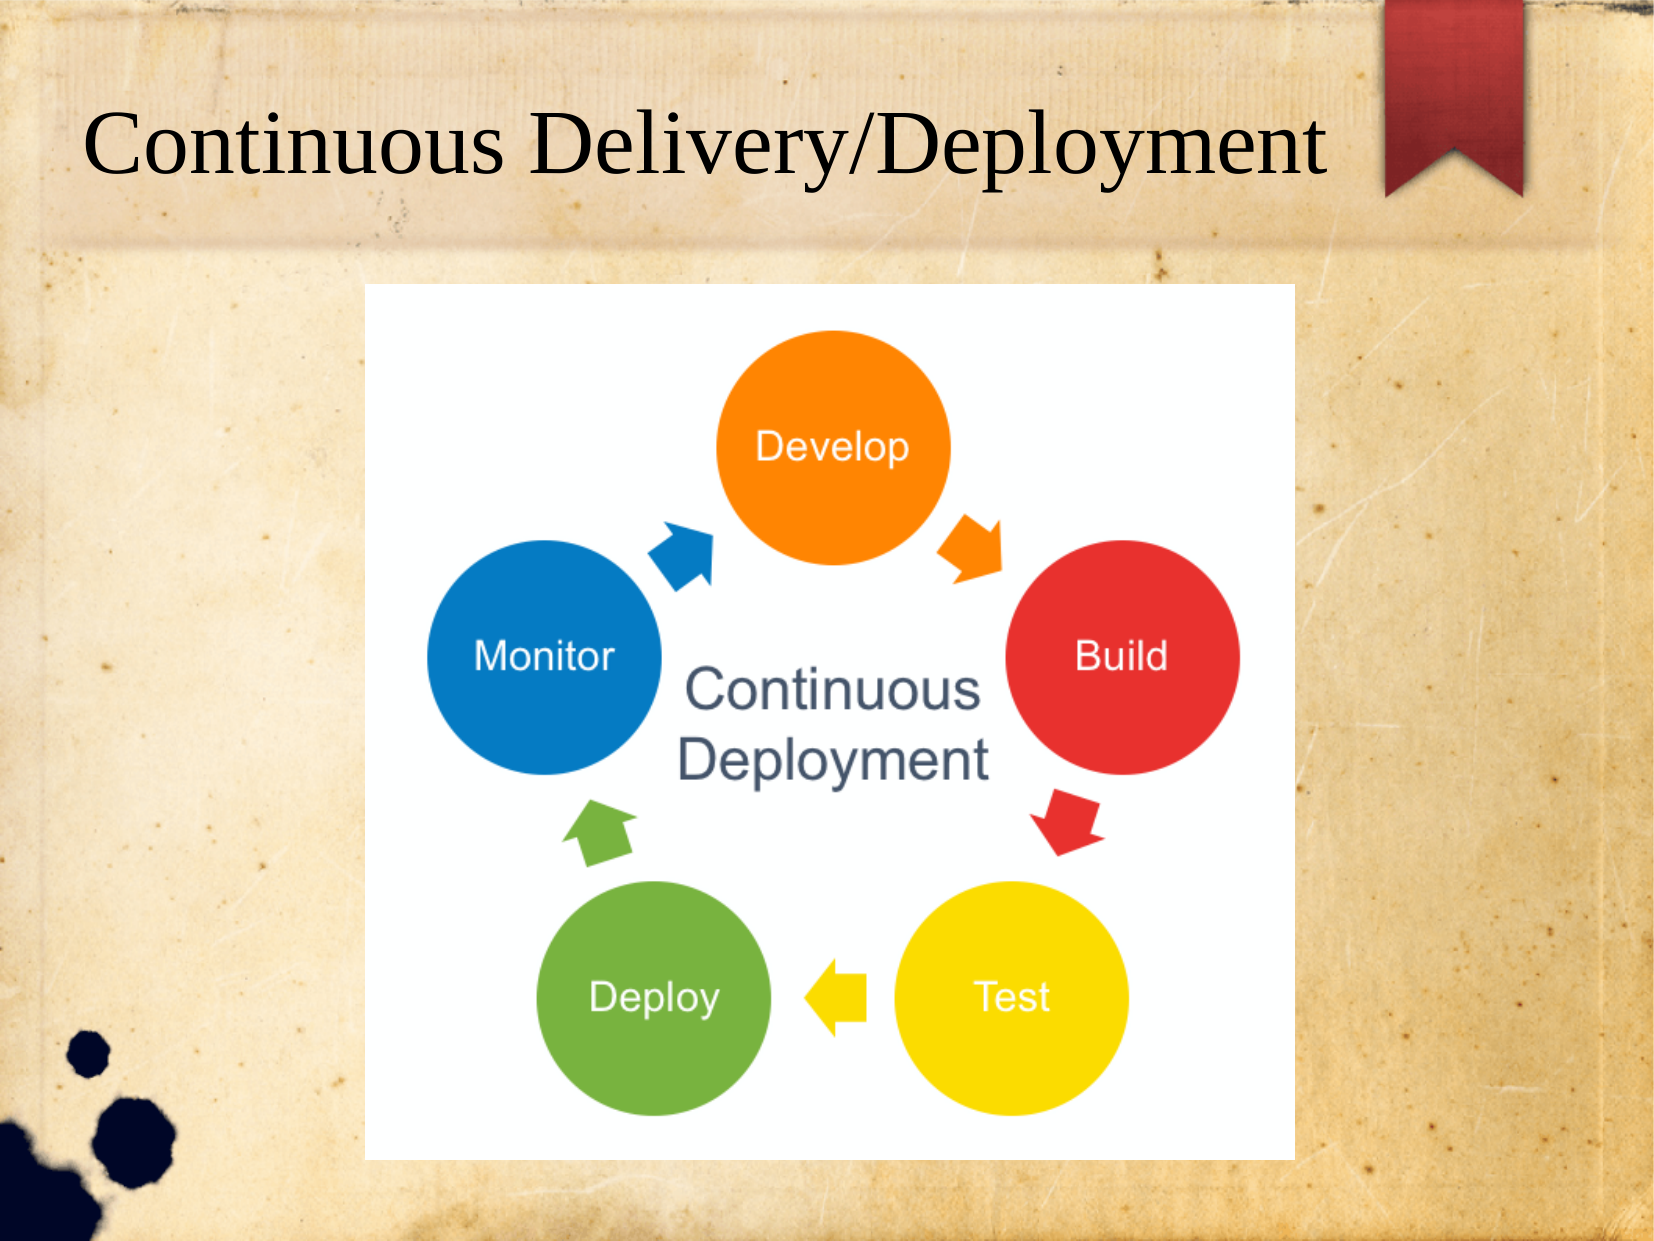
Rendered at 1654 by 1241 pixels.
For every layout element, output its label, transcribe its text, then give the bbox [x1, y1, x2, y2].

picture [0, 0, 1654, 1241]
title Continuous Delivery/Deployment [82, 49, 1347, 237]
